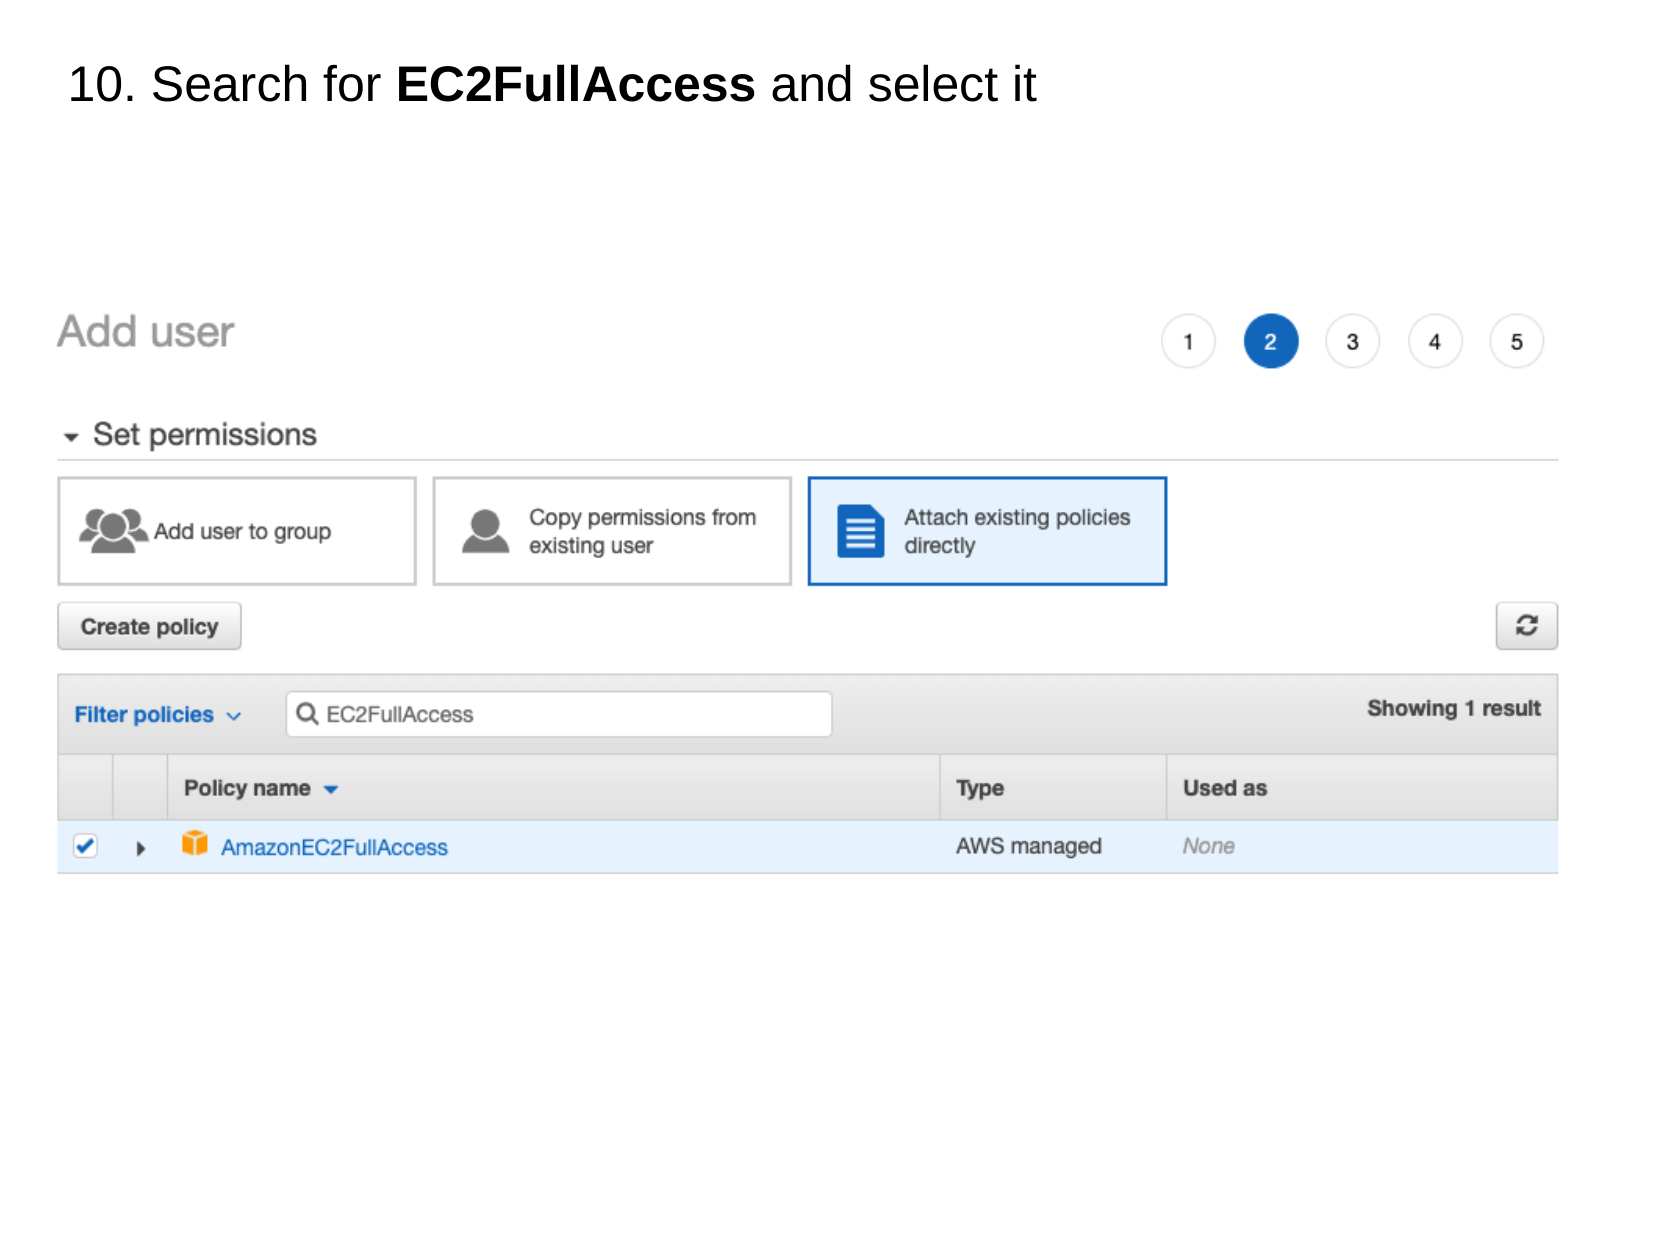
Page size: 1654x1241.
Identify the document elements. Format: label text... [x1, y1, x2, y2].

picture [20, 281, 1604, 918]
list 10. Search for EC2FullAccess and select it [67, 51, 1556, 191]
